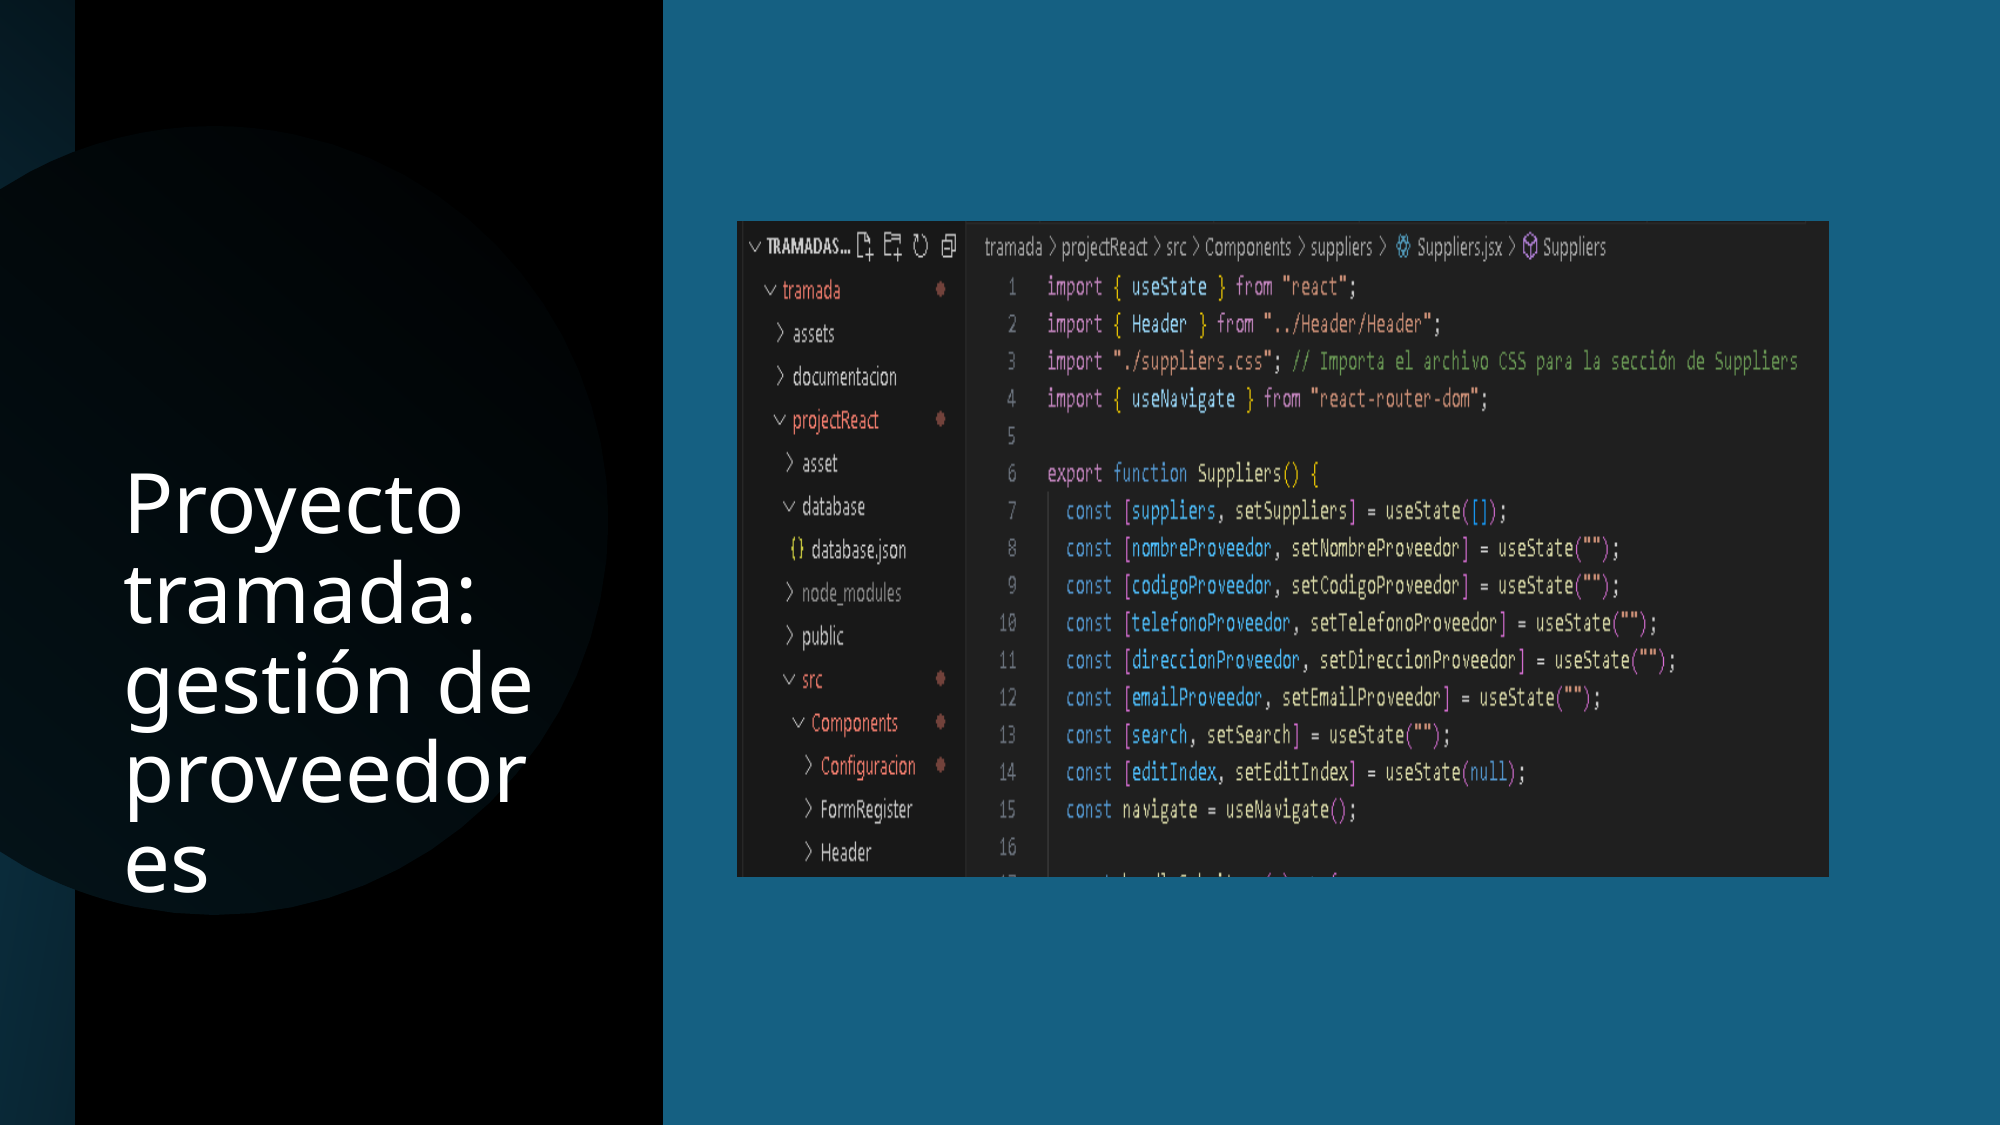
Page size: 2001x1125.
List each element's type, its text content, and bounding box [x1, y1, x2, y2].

picture [737, 221, 1829, 877]
title Proyecto tramada: gestión de proveedores [108, 453, 581, 958]
text_box [0, 0, 2000, 1125]
